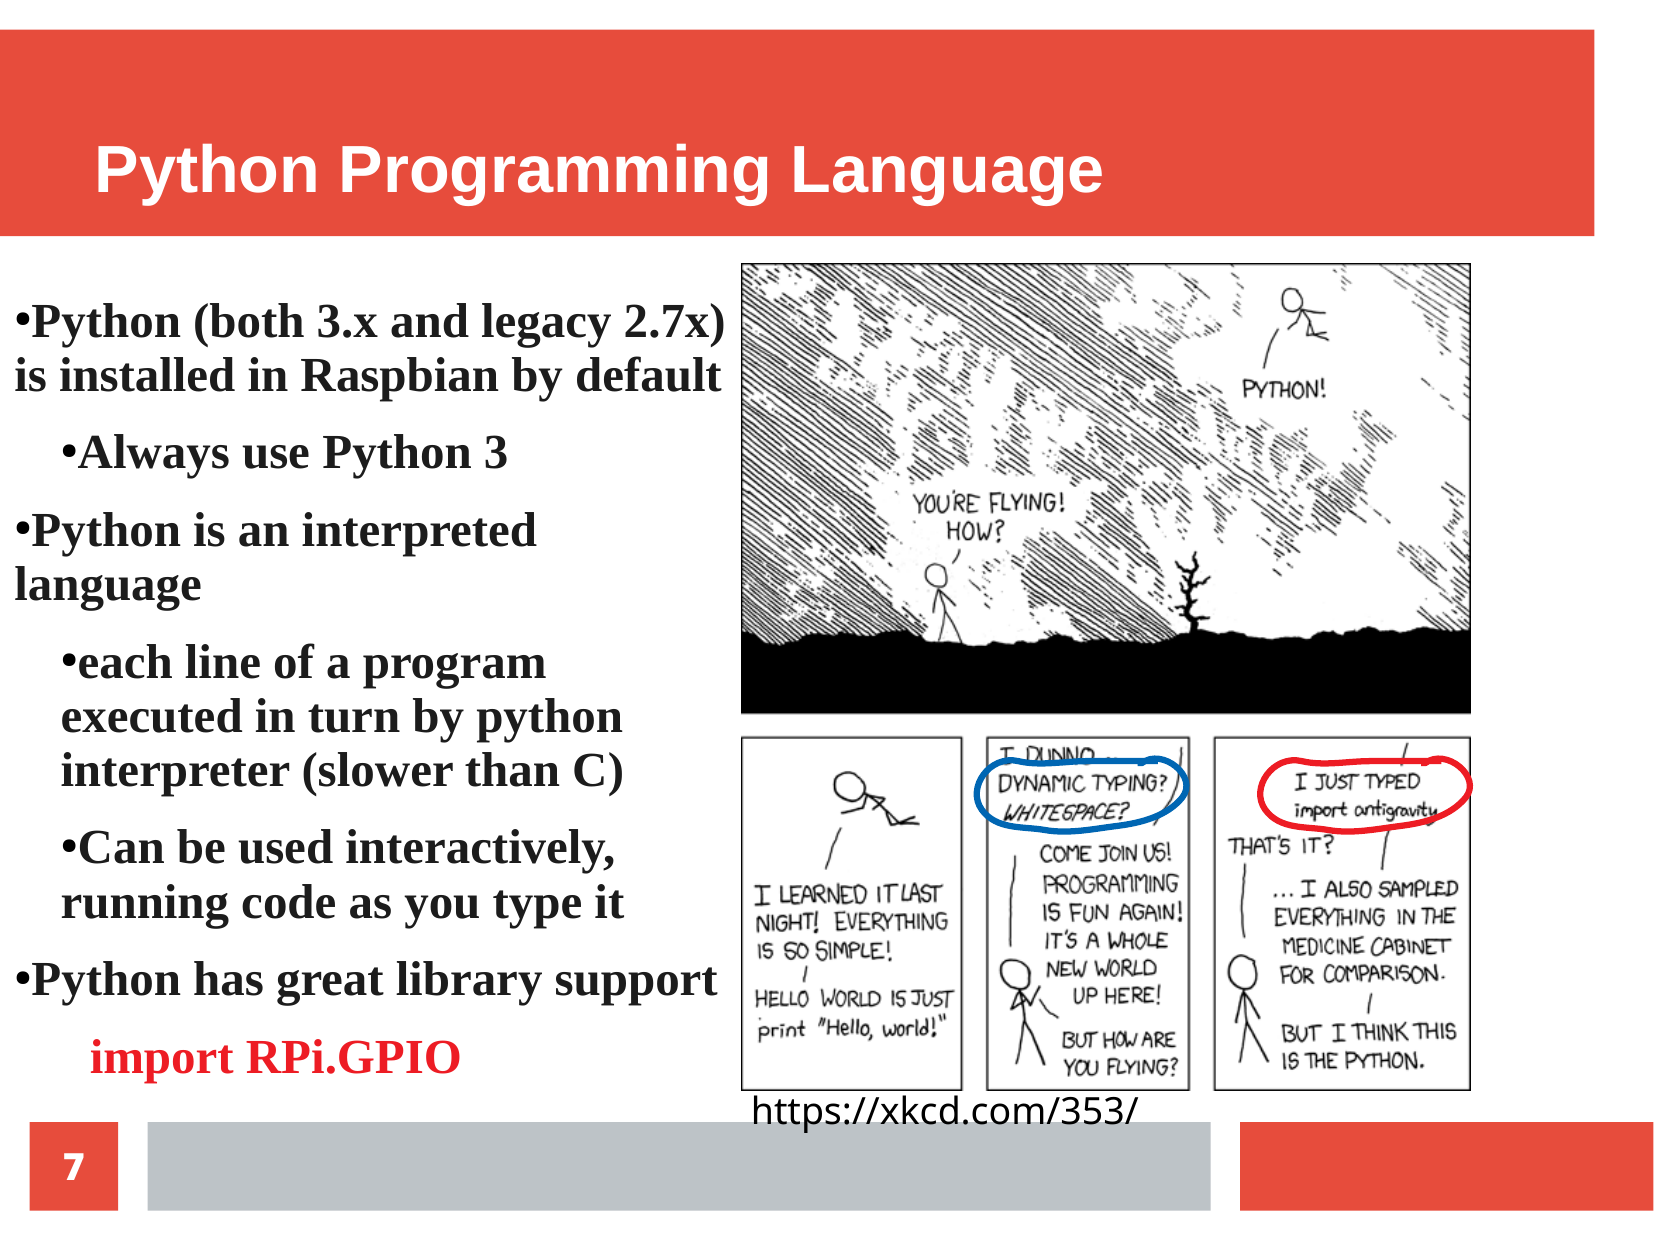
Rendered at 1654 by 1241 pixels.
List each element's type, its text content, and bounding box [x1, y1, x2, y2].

text_box https://xkcd.com/353/ [736, 1076, 1164, 1179]
title Python Programming Language [59, 59, 1595, 207]
list Python (both 3.x and legacy 2.7x) is installed in Raspbian by default Always use Python 3 Python is an interpreted language each line of a program executed in turn by python interpreter (slower than C) Can be used interactively, running code as you type it Python has great library support import RPi.GPIO [14, 293, 737, 1121]
picture [1264, 763, 1466, 828]
picture [741, 263, 1471, 1091]
